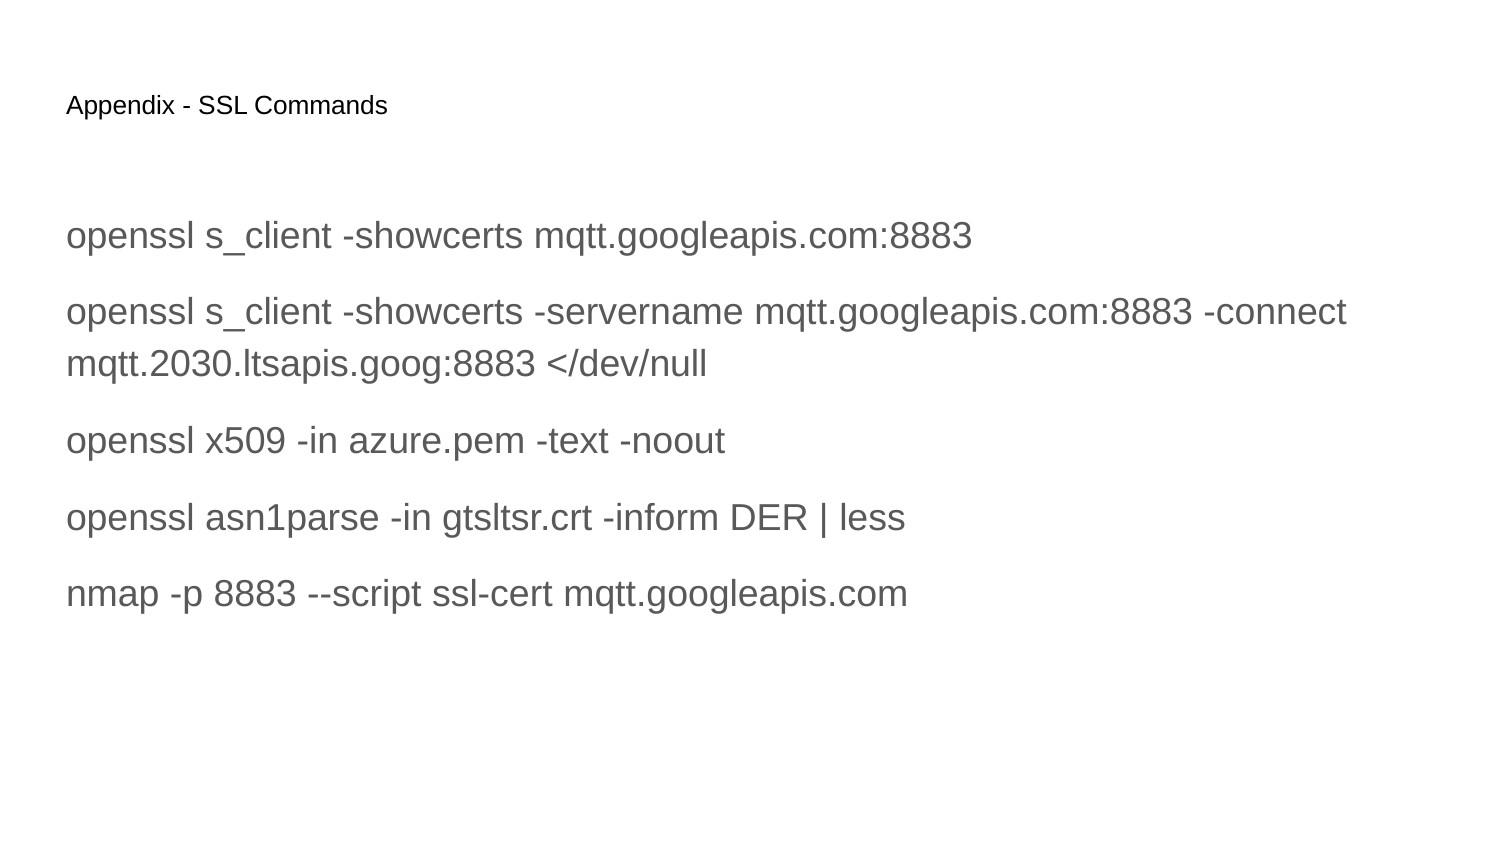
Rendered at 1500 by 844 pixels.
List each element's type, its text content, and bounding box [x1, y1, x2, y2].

list openssl s_client -showcerts mqtt.googleapis.com:8883 openssl s_client -showcerts -servername mqtt.googleapis.com:8883 -connect mqtt.2030.ltsapis.goog:8883 </dev/null openssl x509 -in azure.pem -text -noout openssl asn1parse -in gtsltsr.crt -inform DER | less nmap -p 8883 --script ssl-cert mqtt.googleapis.com [51, 189, 1449, 750]
title Appendix - SSL Commands [51, 72, 1449, 167]
